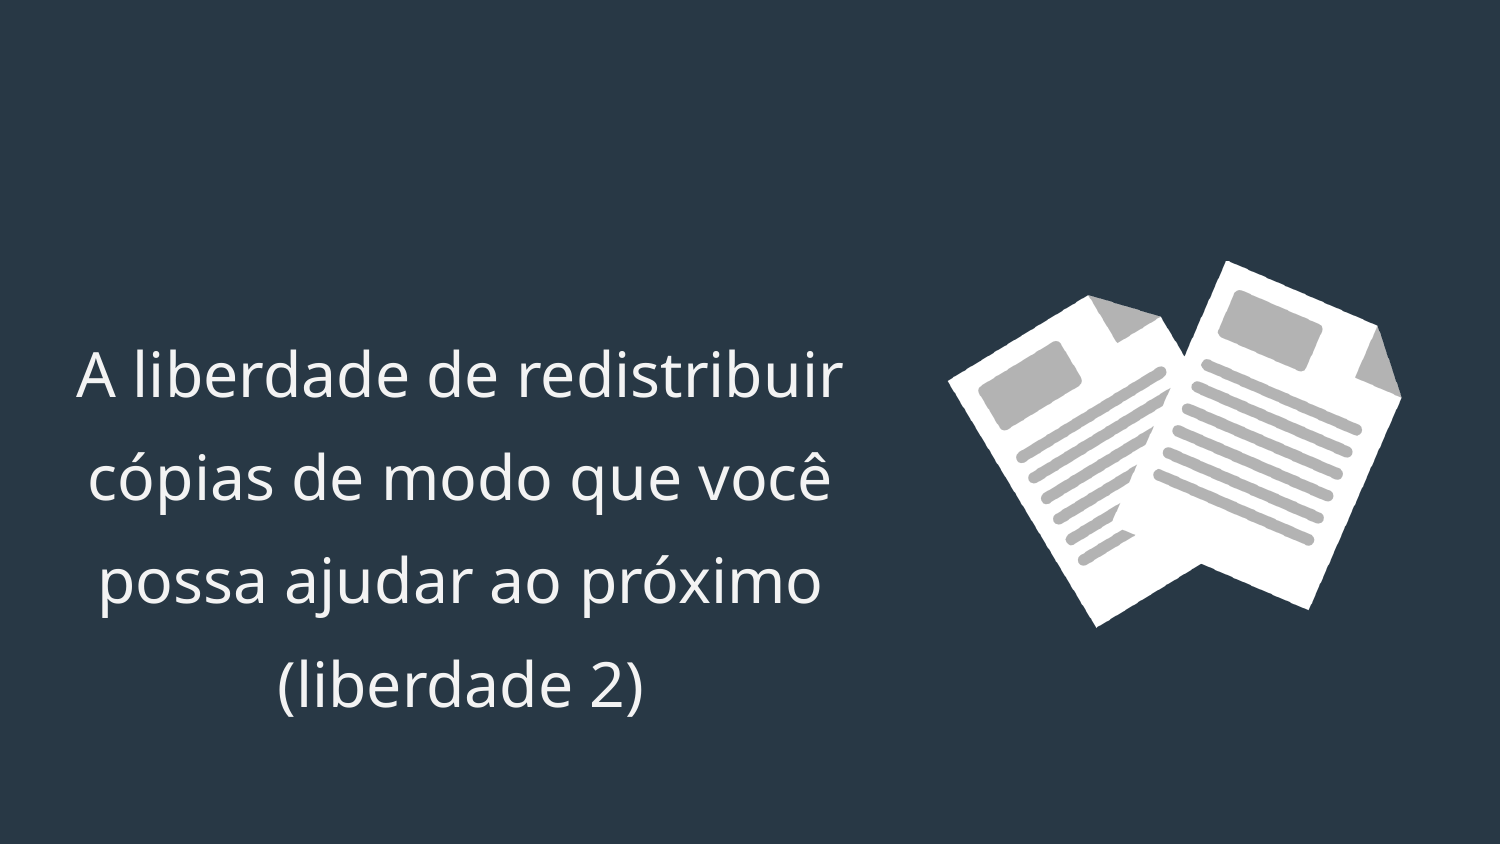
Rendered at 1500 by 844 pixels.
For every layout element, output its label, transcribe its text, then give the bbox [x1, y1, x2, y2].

text_box A liberdade de redistribuir cópias de modo que você possa ajudar ao próximo (liberdade 2) [45, 291, 876, 615]
picture [827, 261, 1500, 645]
